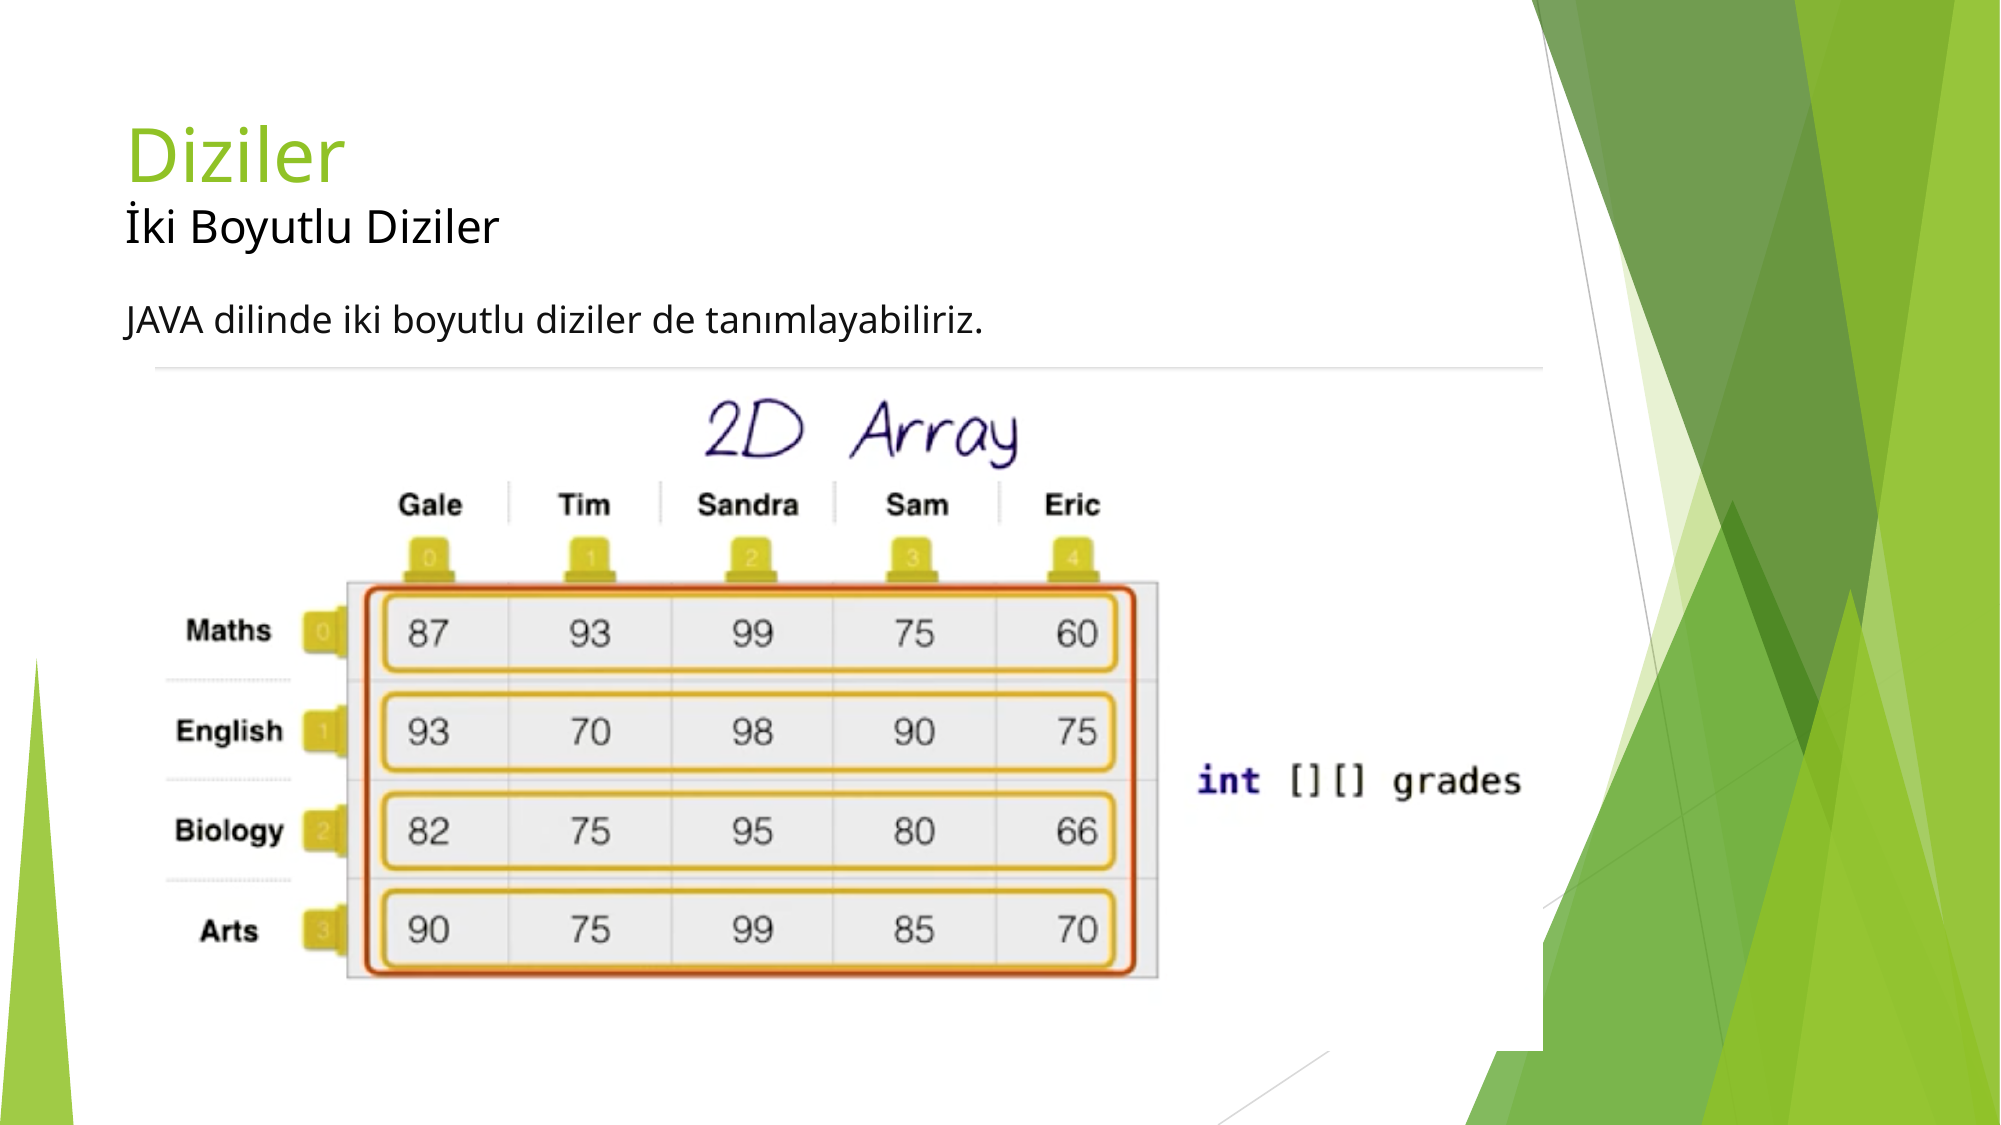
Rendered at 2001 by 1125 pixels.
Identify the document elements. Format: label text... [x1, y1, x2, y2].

picture [155, 367, 1543, 1051]
text_box JAVA dilinde iki boyutlu diziler de tanımlayabiliriz. [111, 288, 1517, 697]
title Diziler İki Boyutlu Diziler [111, 99, 1522, 317]
